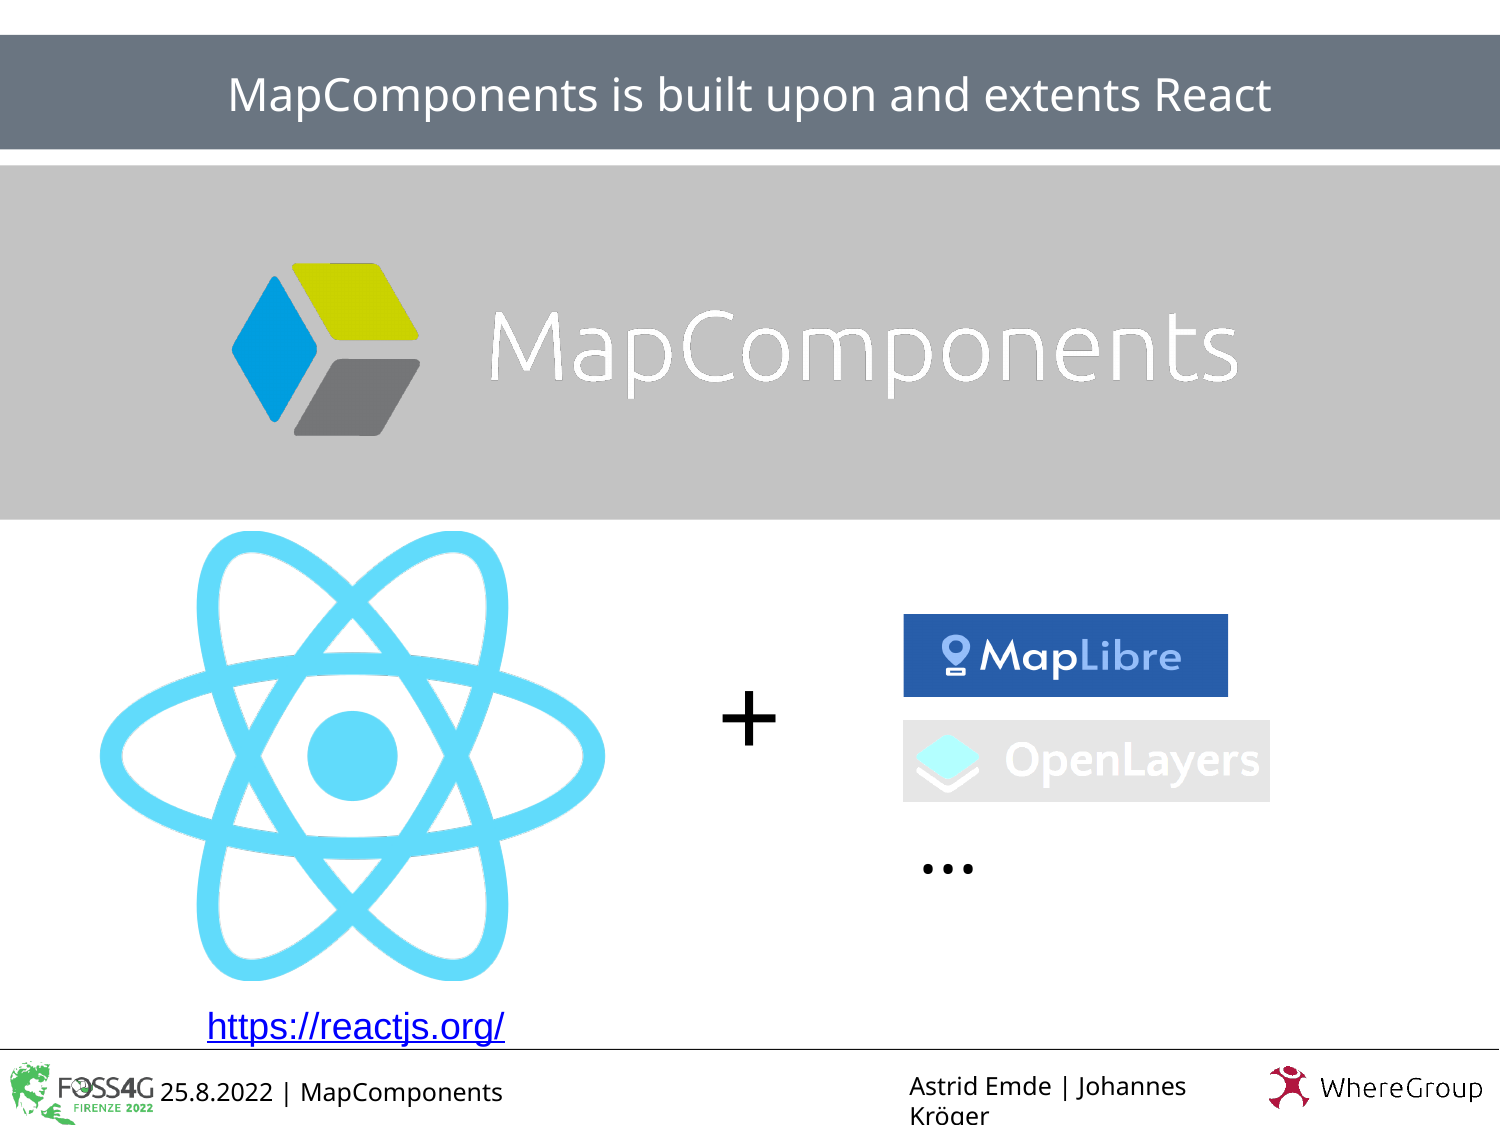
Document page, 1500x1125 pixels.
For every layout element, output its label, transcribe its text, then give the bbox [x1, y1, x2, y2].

text_box ... [903, 791, 1034, 944]
text_box https://reactjs.org/ [192, 994, 520, 1052]
picture [903, 614, 1229, 697]
picture [903, 720, 1270, 802]
picture [1268, 1066, 1482, 1109]
picture [0, 1061, 178, 1125]
text_box MapComponents is built upon and extents React [74, 44, 1425, 142]
text_box + [685, 638, 815, 792]
picture [202, 236, 1298, 461]
picture [94, 531, 611, 981]
text_box [0, 165, 1500, 520]
